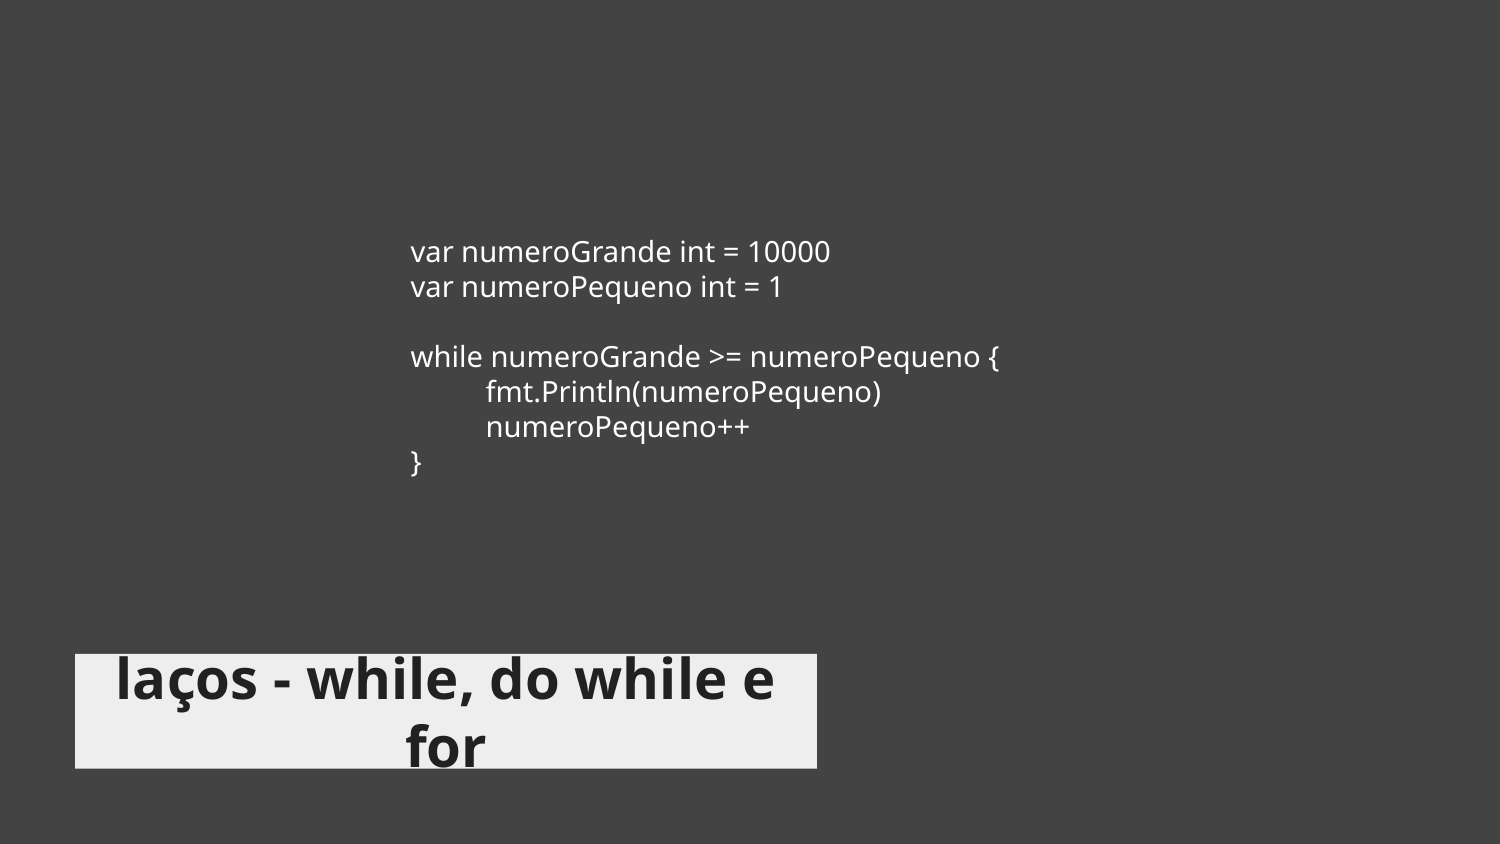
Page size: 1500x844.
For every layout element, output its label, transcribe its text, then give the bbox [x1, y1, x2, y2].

text_box var numeroGrande int = 10000 var numeroPequeno int = 1 while numeroGrande >= numeroPequeno { fmt.Println(numeroPequeno) numeroPequeno++ } [395, 78, 1093, 779]
list laços - while, do while e for [75, 653, 395, 769]
